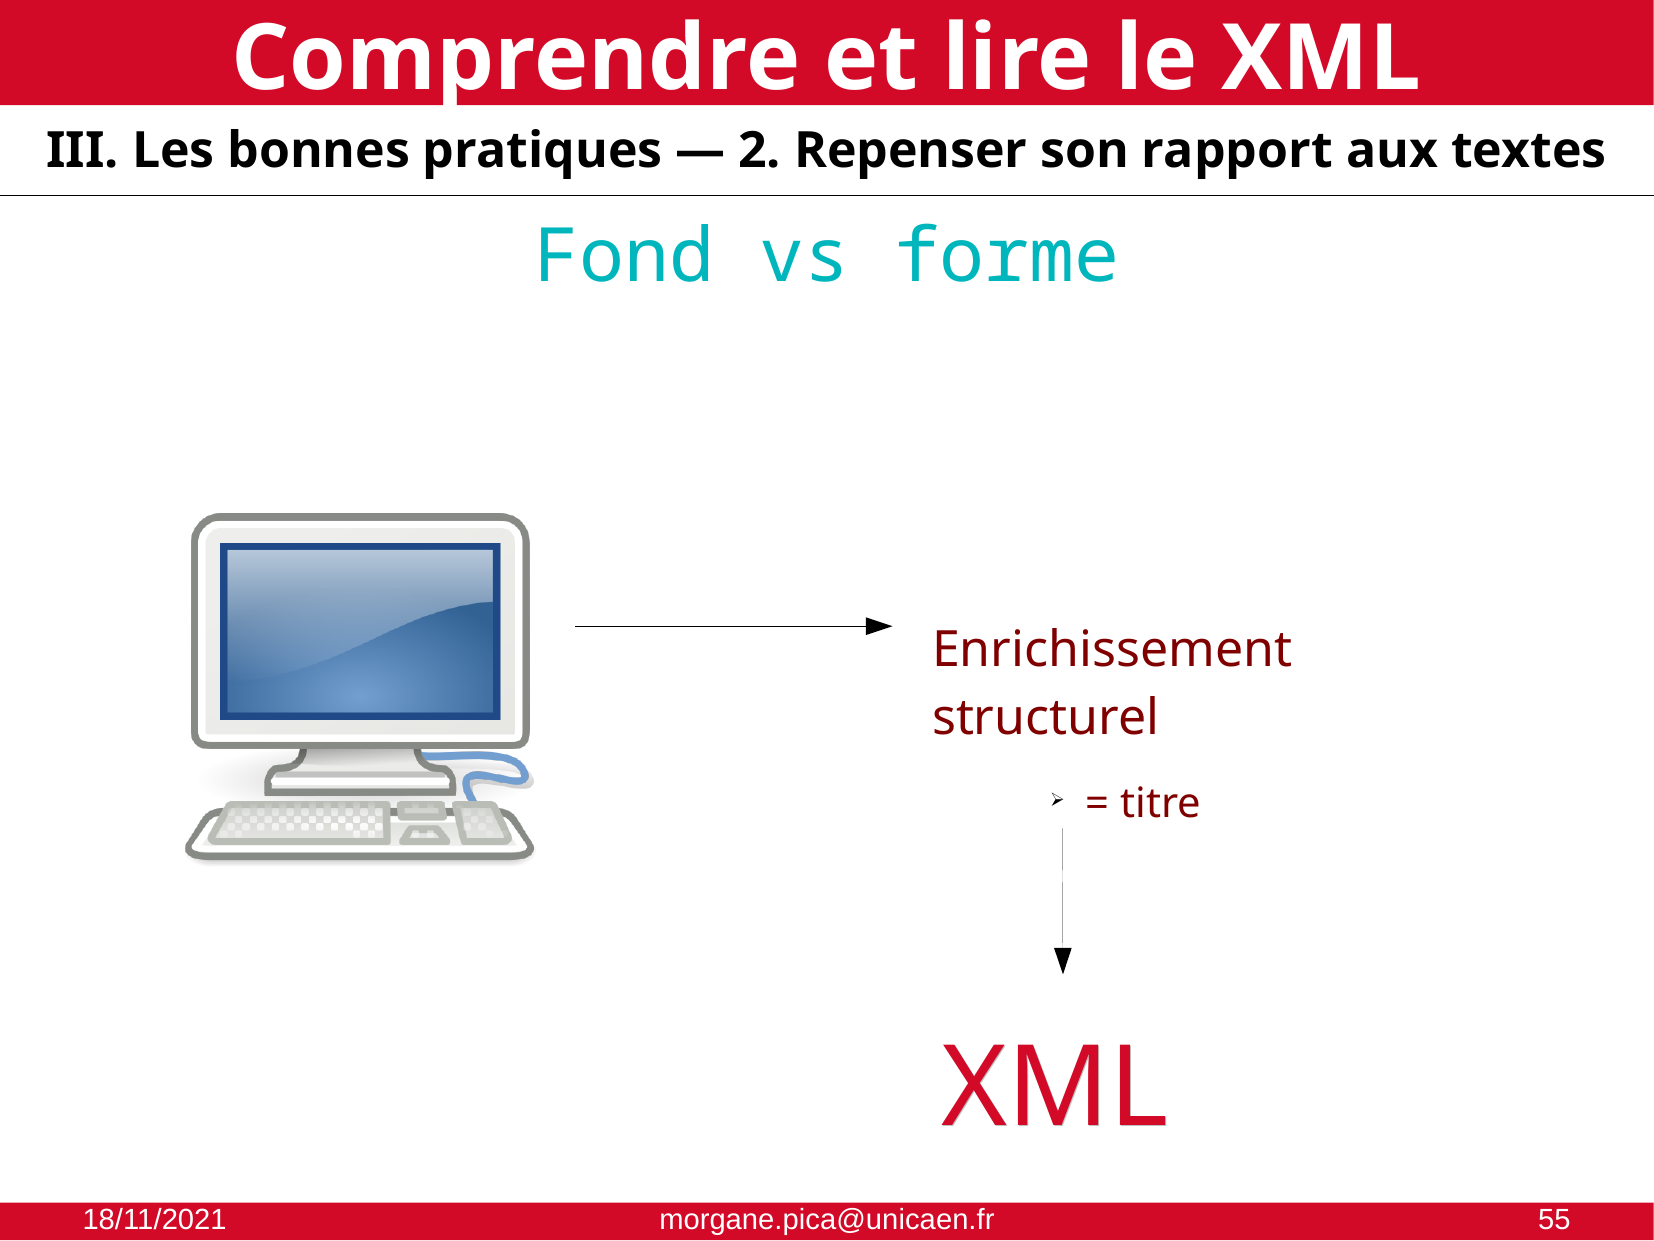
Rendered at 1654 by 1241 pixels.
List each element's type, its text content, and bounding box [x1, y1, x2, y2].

text_box XML [927, 998, 1206, 1126]
title Comprendre et lire le XML [0, 0, 1654, 106]
picture [183, 513, 537, 867]
title III. Les bonnes pratiques — 2. Repenser son rapport aux textes [0, 106, 1654, 191]
text_box Fond vs forme [161, 196, 1493, 284]
text_box Enrichissement structurel = titre [917, 605, 1527, 803]
